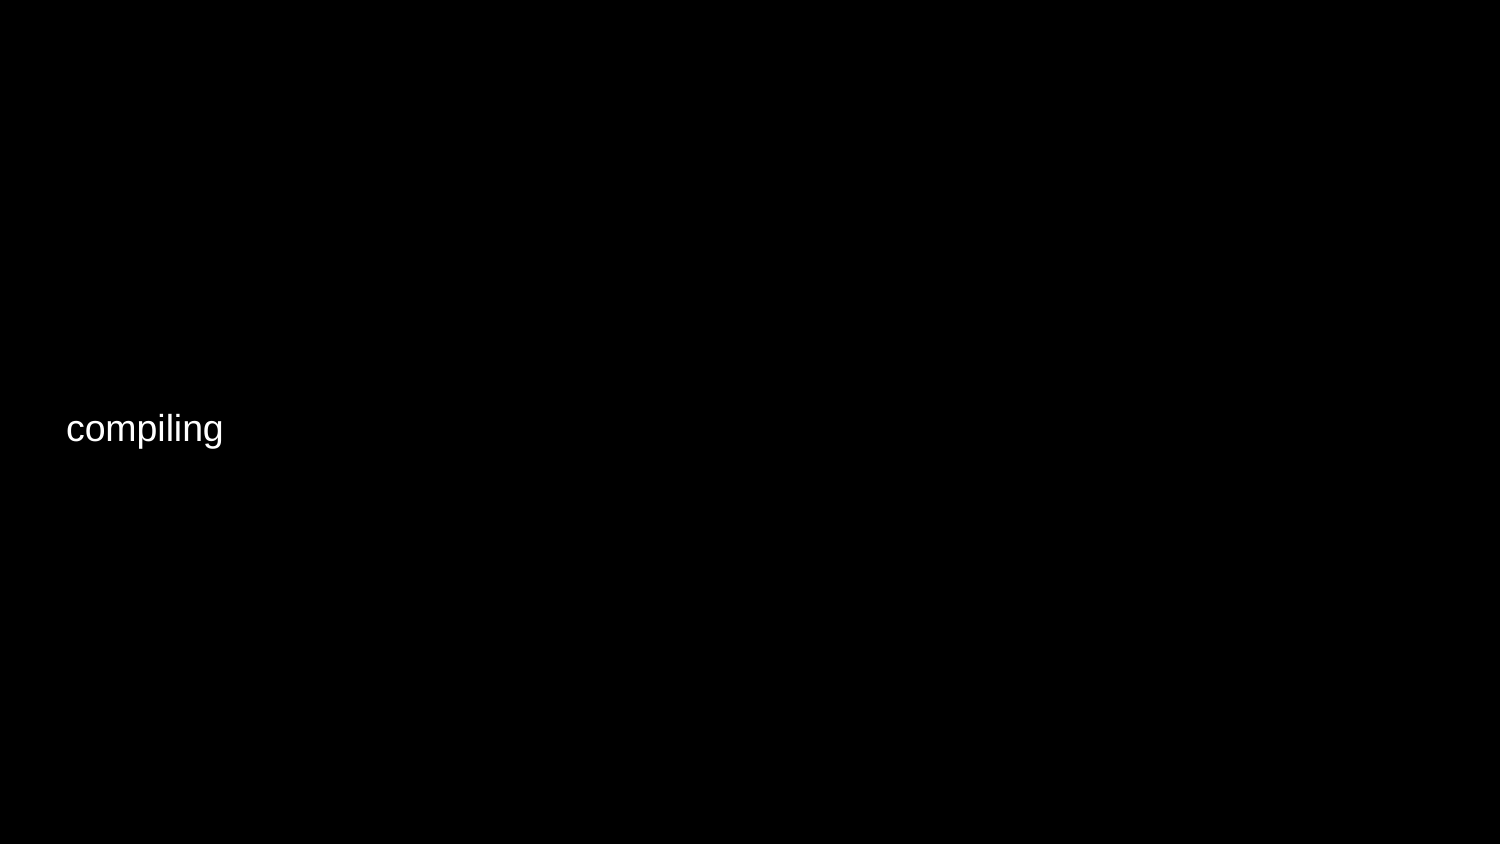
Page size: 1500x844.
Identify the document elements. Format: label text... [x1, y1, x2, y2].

list compiling [51, 189, 1449, 750]
